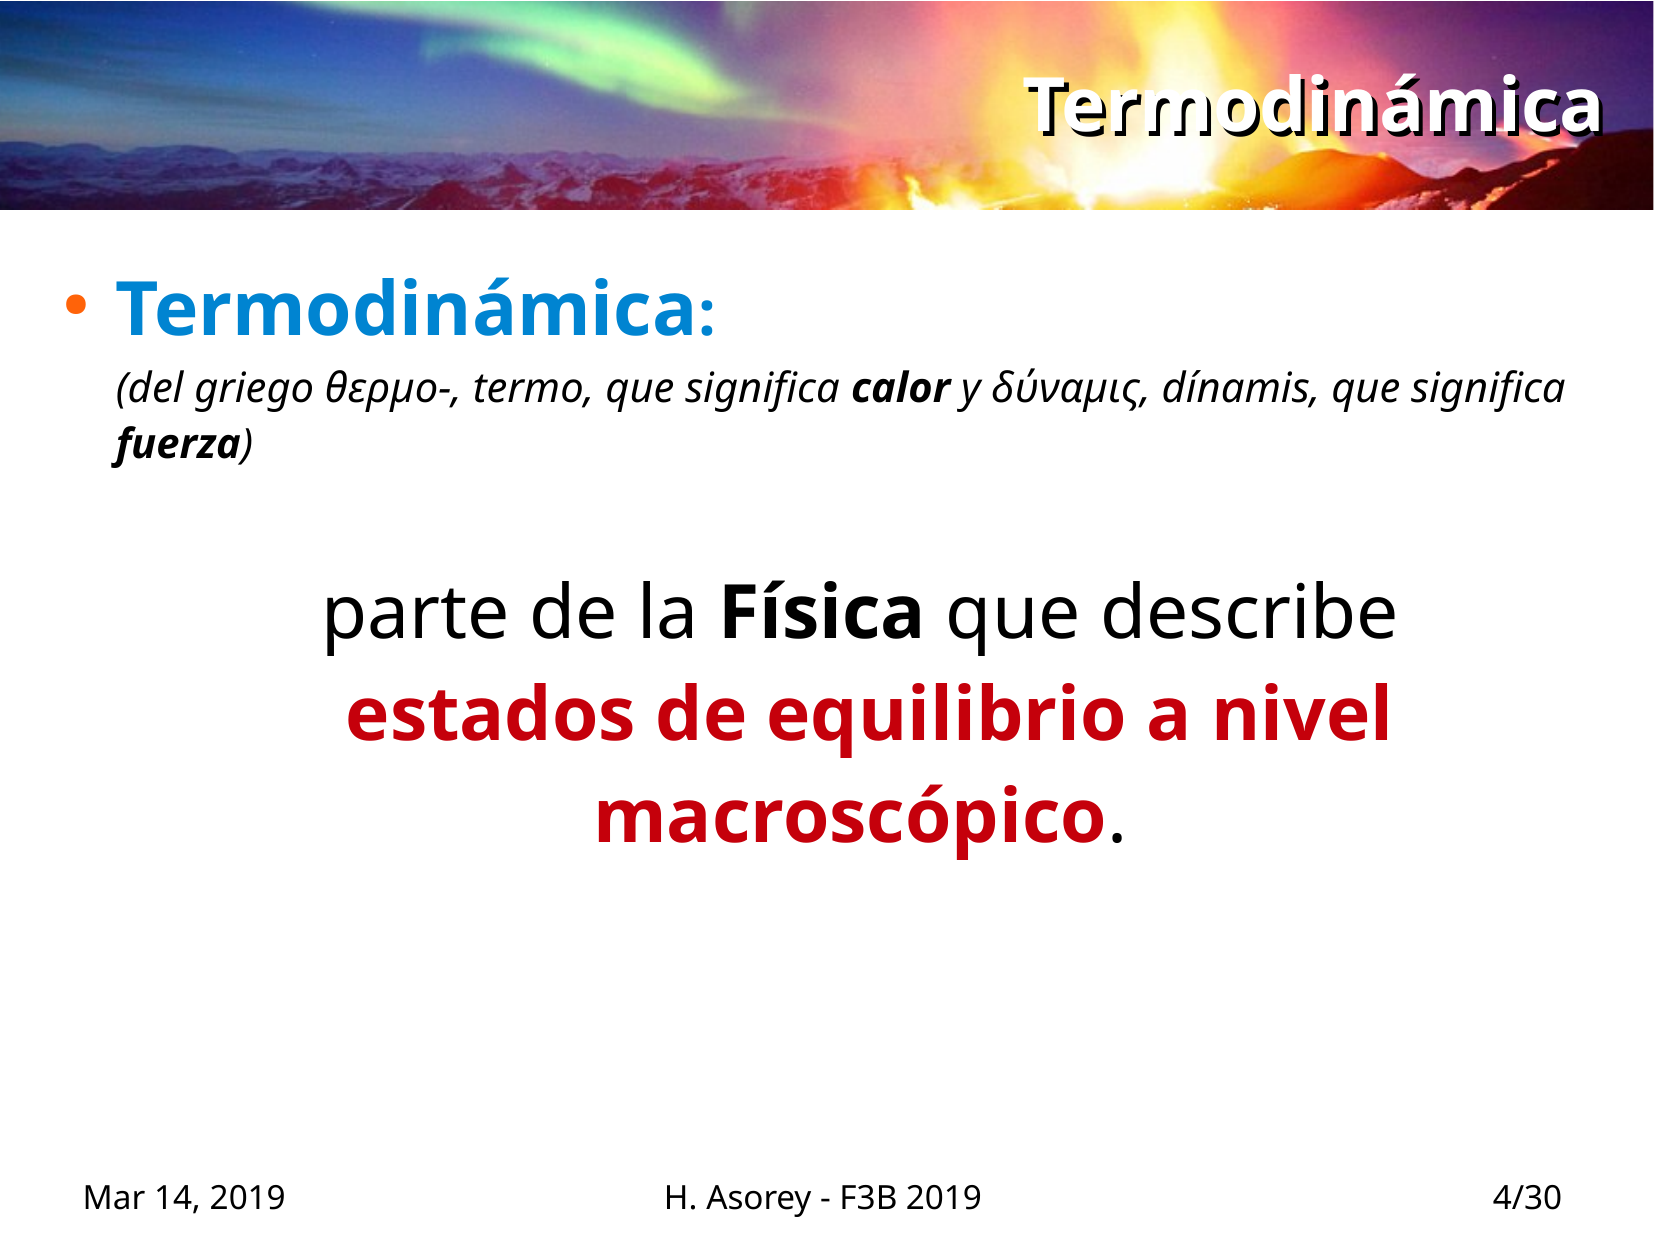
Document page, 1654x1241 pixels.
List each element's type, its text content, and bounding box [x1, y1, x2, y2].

title Termodinámica [45, 15, 1606, 191]
picture [0, 1, 1654, 210]
list Termodinámica: (del griego θερμo-, termo, que significa calor y δύναμις, dínamis, que significa fuerza) parte de la Física que describe estados de equilibrio a nivel macroscópico. [45, 255, 1606, 1156]
